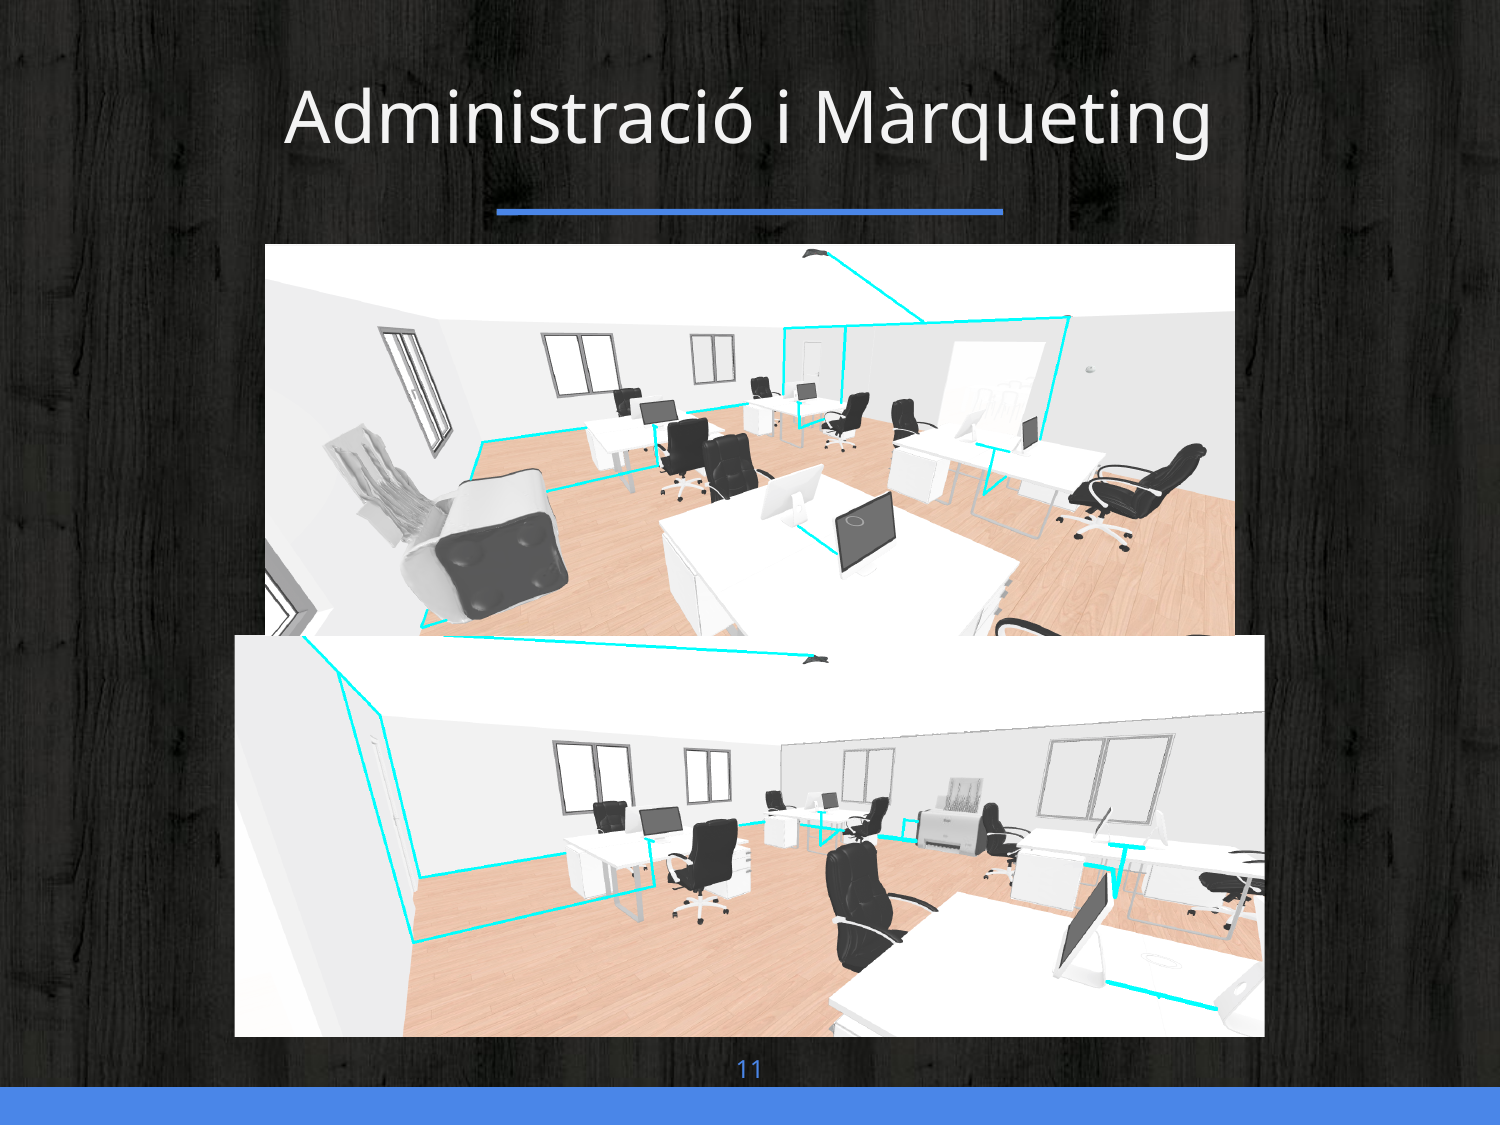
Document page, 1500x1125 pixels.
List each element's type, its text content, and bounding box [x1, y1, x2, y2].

picture [0, 0, 1500, 1087]
text_box [0, 1087, 1500, 1125]
slide_number 11 [705, 1045, 795, 1087]
text_box Administració i Màrqueting [173, 55, 1327, 188]
